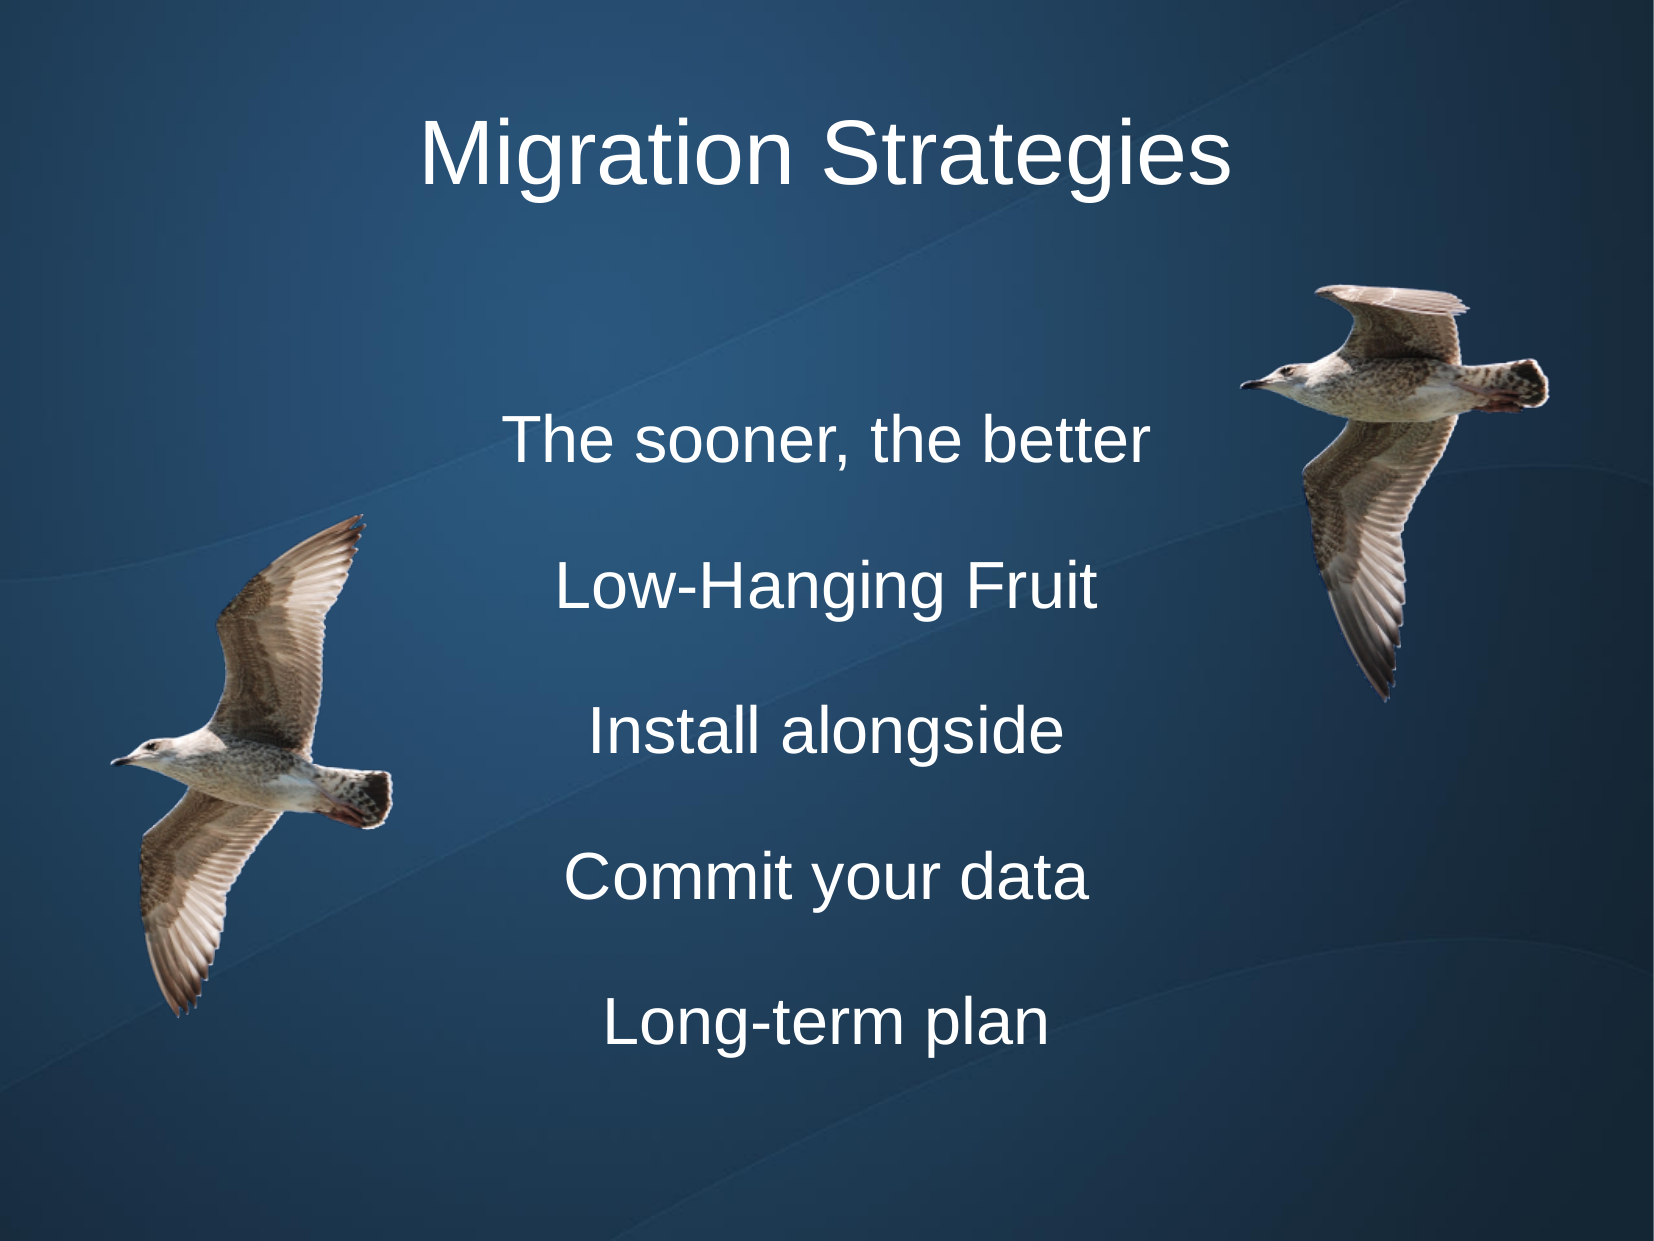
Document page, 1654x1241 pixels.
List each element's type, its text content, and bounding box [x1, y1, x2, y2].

title Migration Strategies [82, 49, 1571, 257]
list The sooner, the better Low-Hanging Fruit Install alongside Commit your data Long-term plan [82, 385, 1571, 1222]
picture [0, 0, 1654, 1241]
